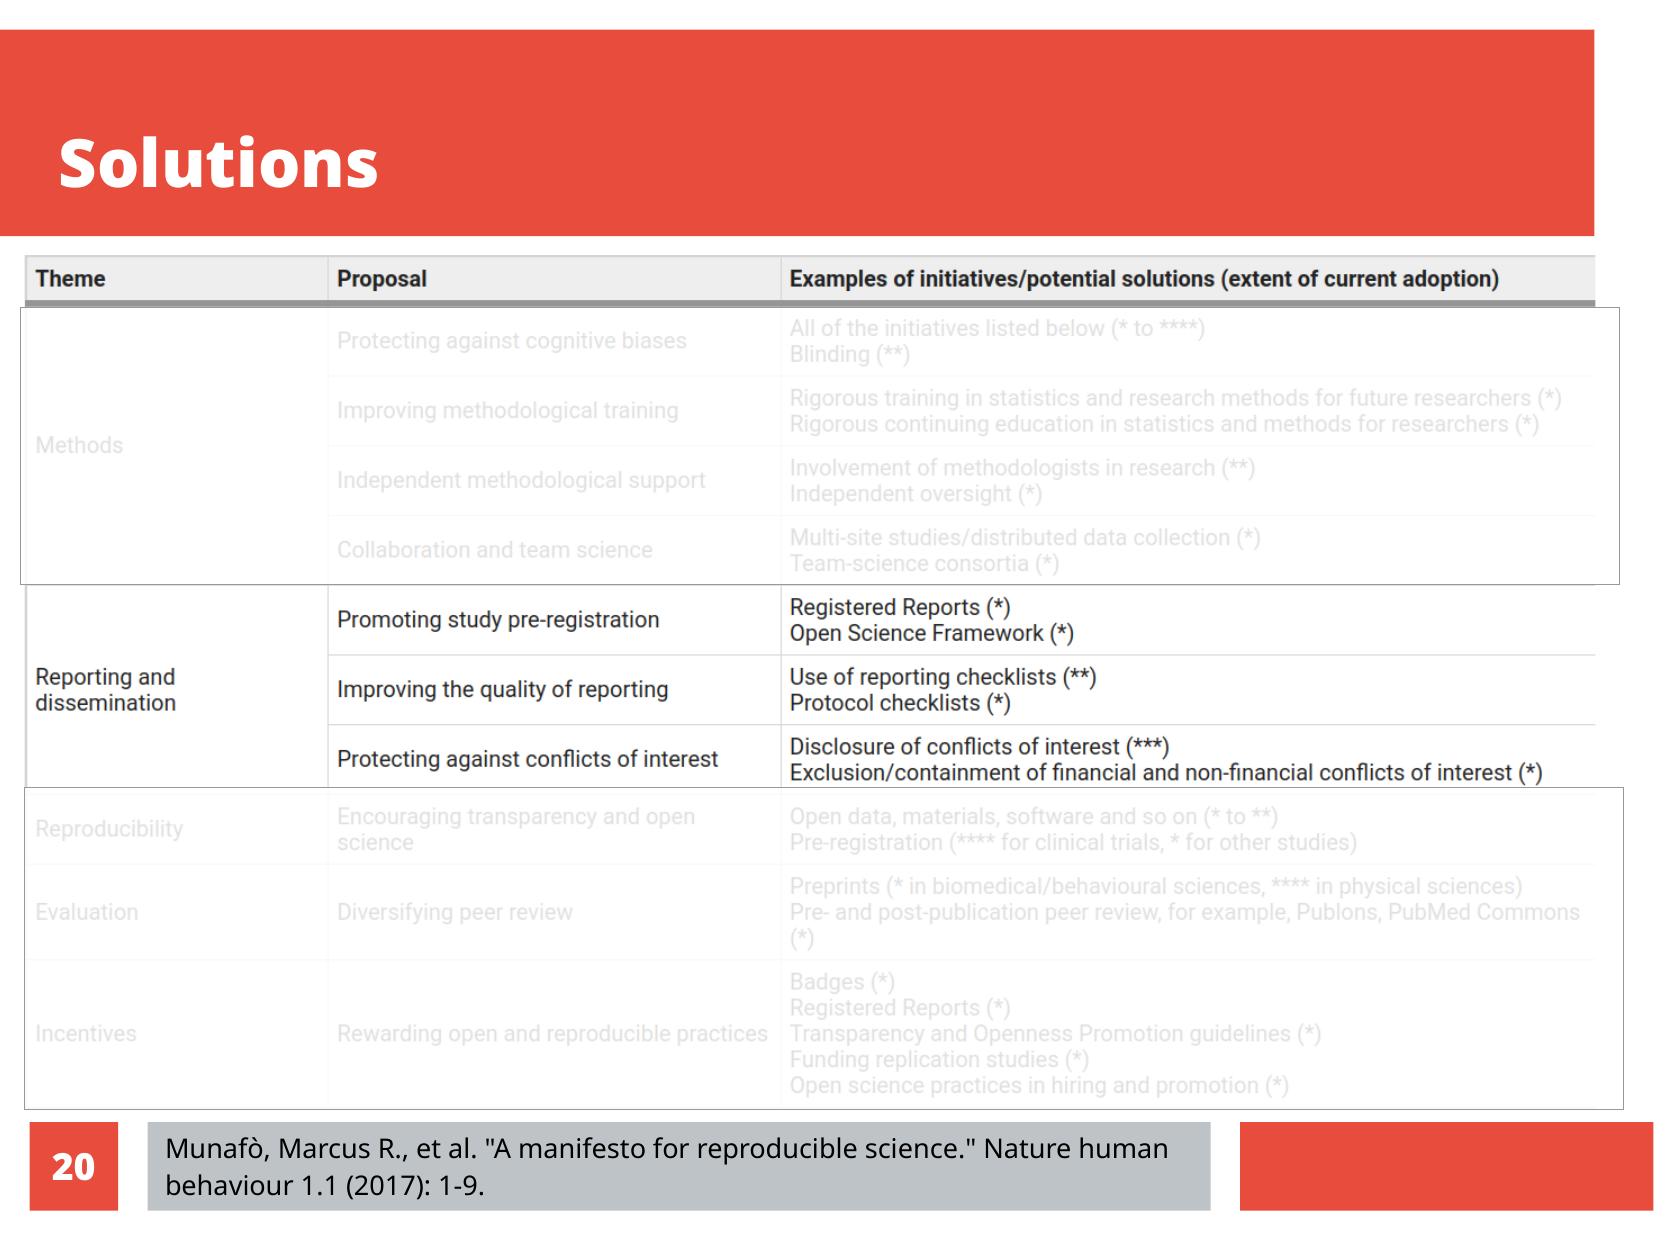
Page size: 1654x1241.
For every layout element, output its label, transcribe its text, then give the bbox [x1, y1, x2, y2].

picture [24, 255, 1596, 307]
text_box [24, 787, 1624, 1110]
title Solutions [59, 59, 1595, 207]
picture [24, 585, 1596, 787]
text_box Munafò, Marcus R., et al. "A manifesto for reproducible science." Nature human behaviour 1.1 (2017): 1-9. [150, 1122, 1186, 1201]
text_box [20, 307, 1620, 585]
